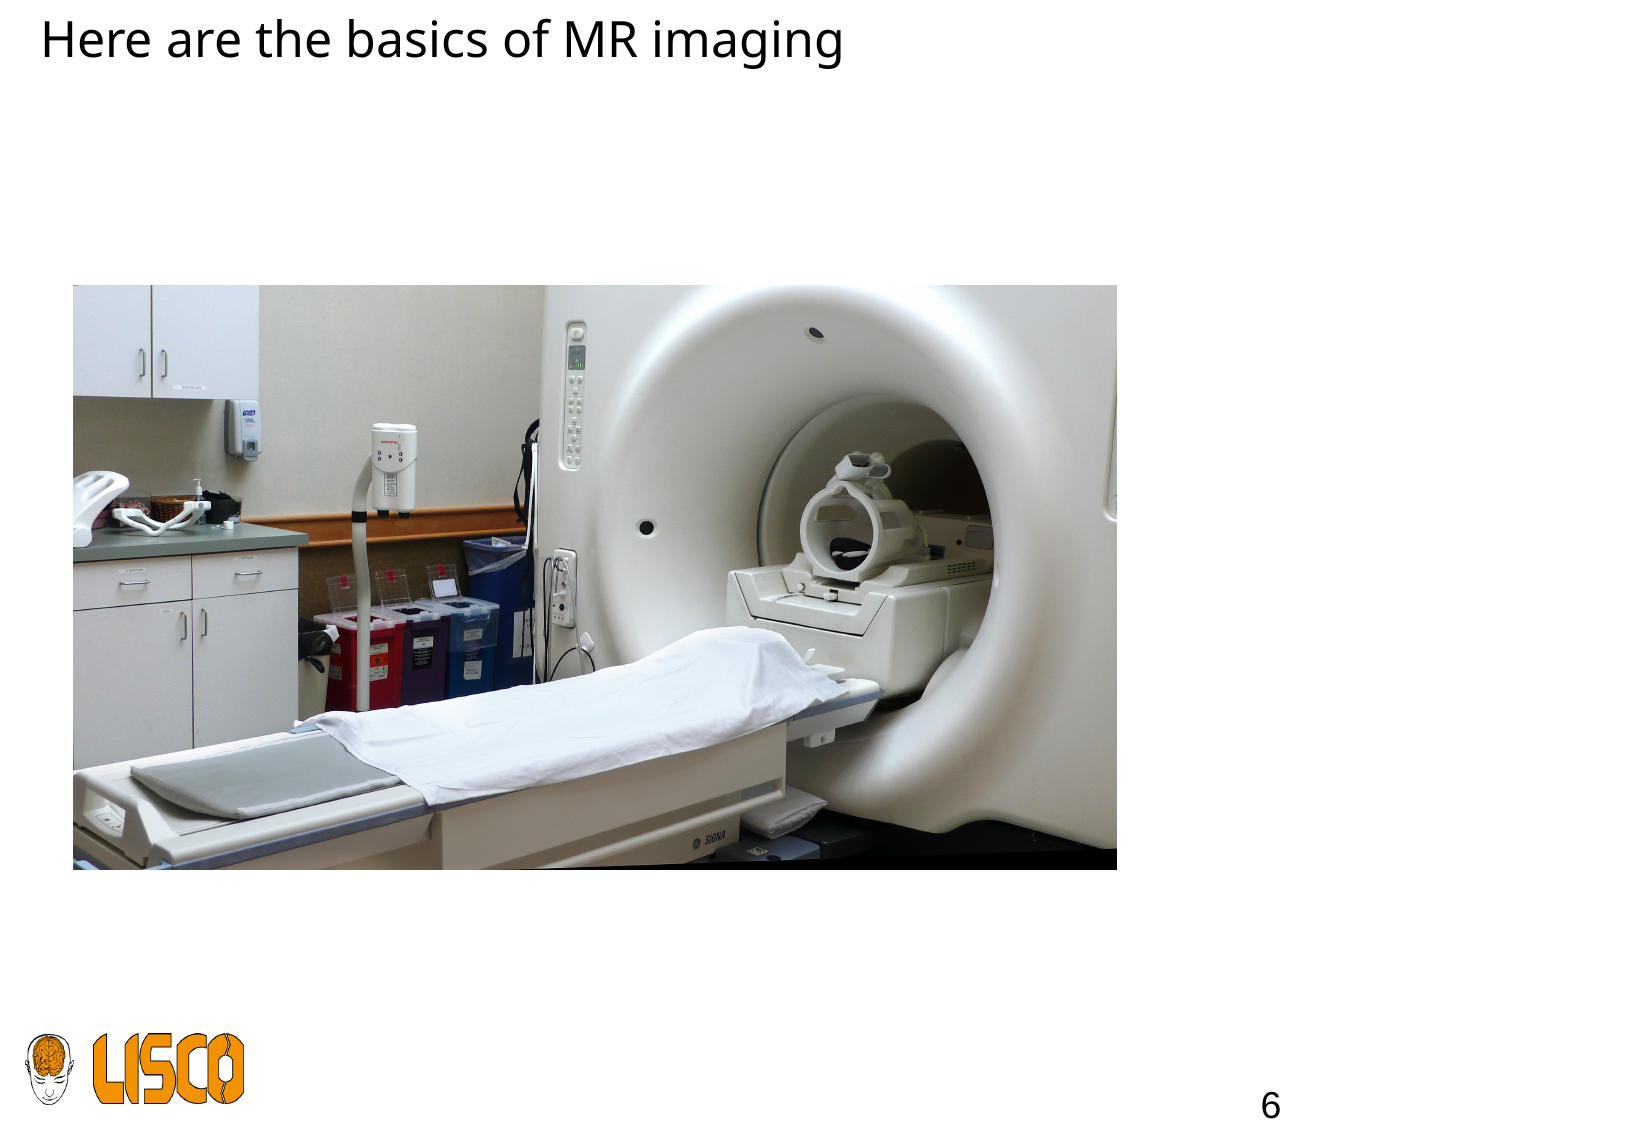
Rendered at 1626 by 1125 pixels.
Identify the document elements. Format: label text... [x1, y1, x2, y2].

text_box Here are the basics of MR imaging [26, 0, 1533, 121]
picture [25, 1034, 74, 1105]
picture [93, 1033, 244, 1104]
picture [73, 285, 1117, 870]
